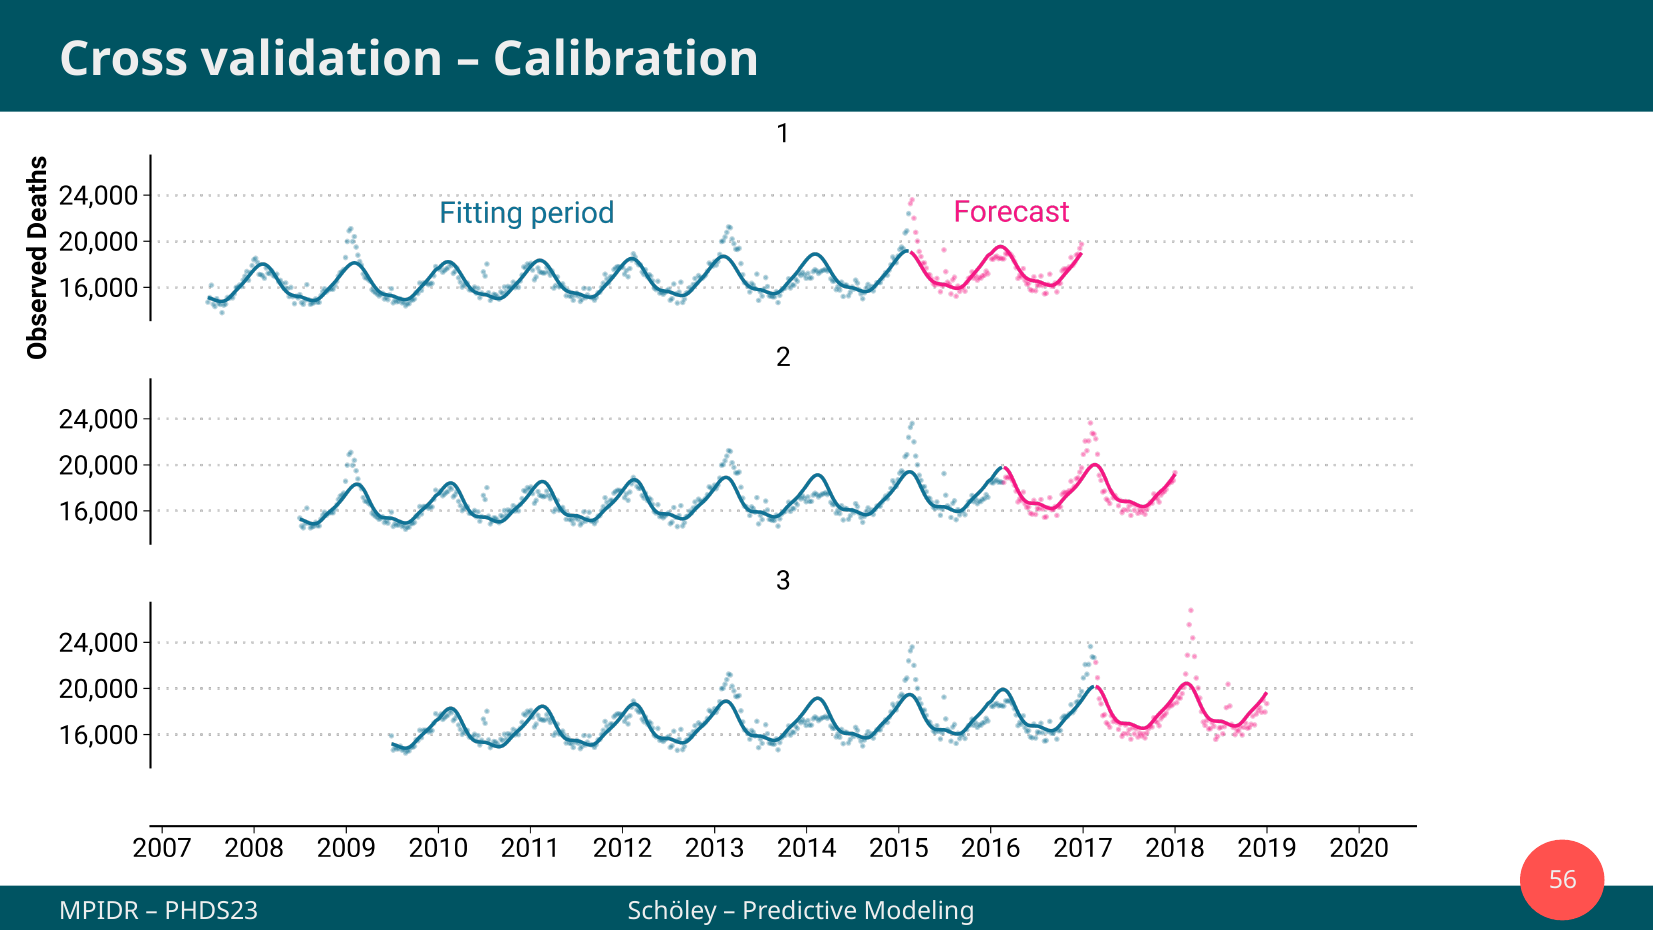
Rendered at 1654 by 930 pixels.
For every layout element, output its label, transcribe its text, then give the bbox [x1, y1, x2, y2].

picture [26, 123, 1417, 857]
title Cross validation – Calibration [58, 0, 1594, 117]
